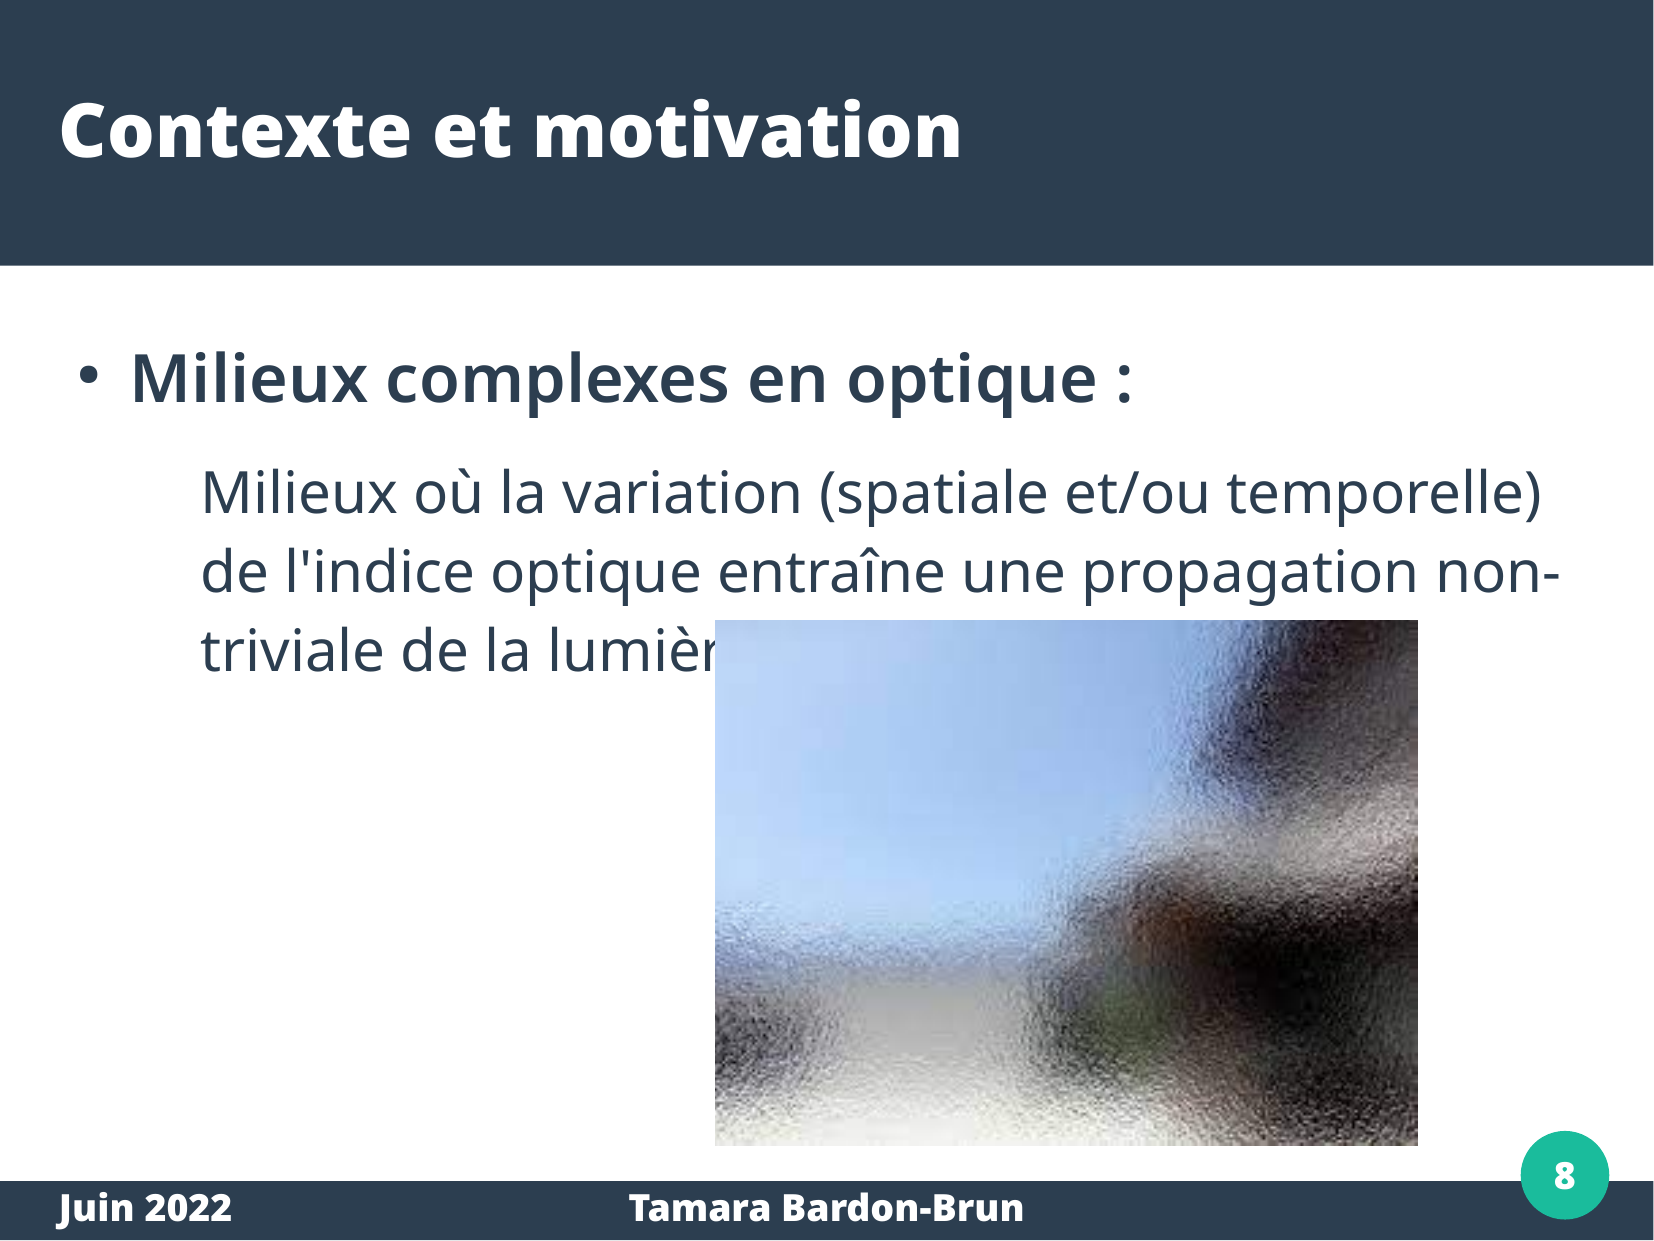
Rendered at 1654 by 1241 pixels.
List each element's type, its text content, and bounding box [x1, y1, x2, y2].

list Milieux complexes en optique : Milieux où la variation (spatiale et/ou temporelle) de l'indice optique entraîne une propagation non-triviale de la lumière. [59, 330, 1595, 726]
picture [715, 620, 1418, 1146]
title Contexte et motivation [59, 49, 1595, 207]
